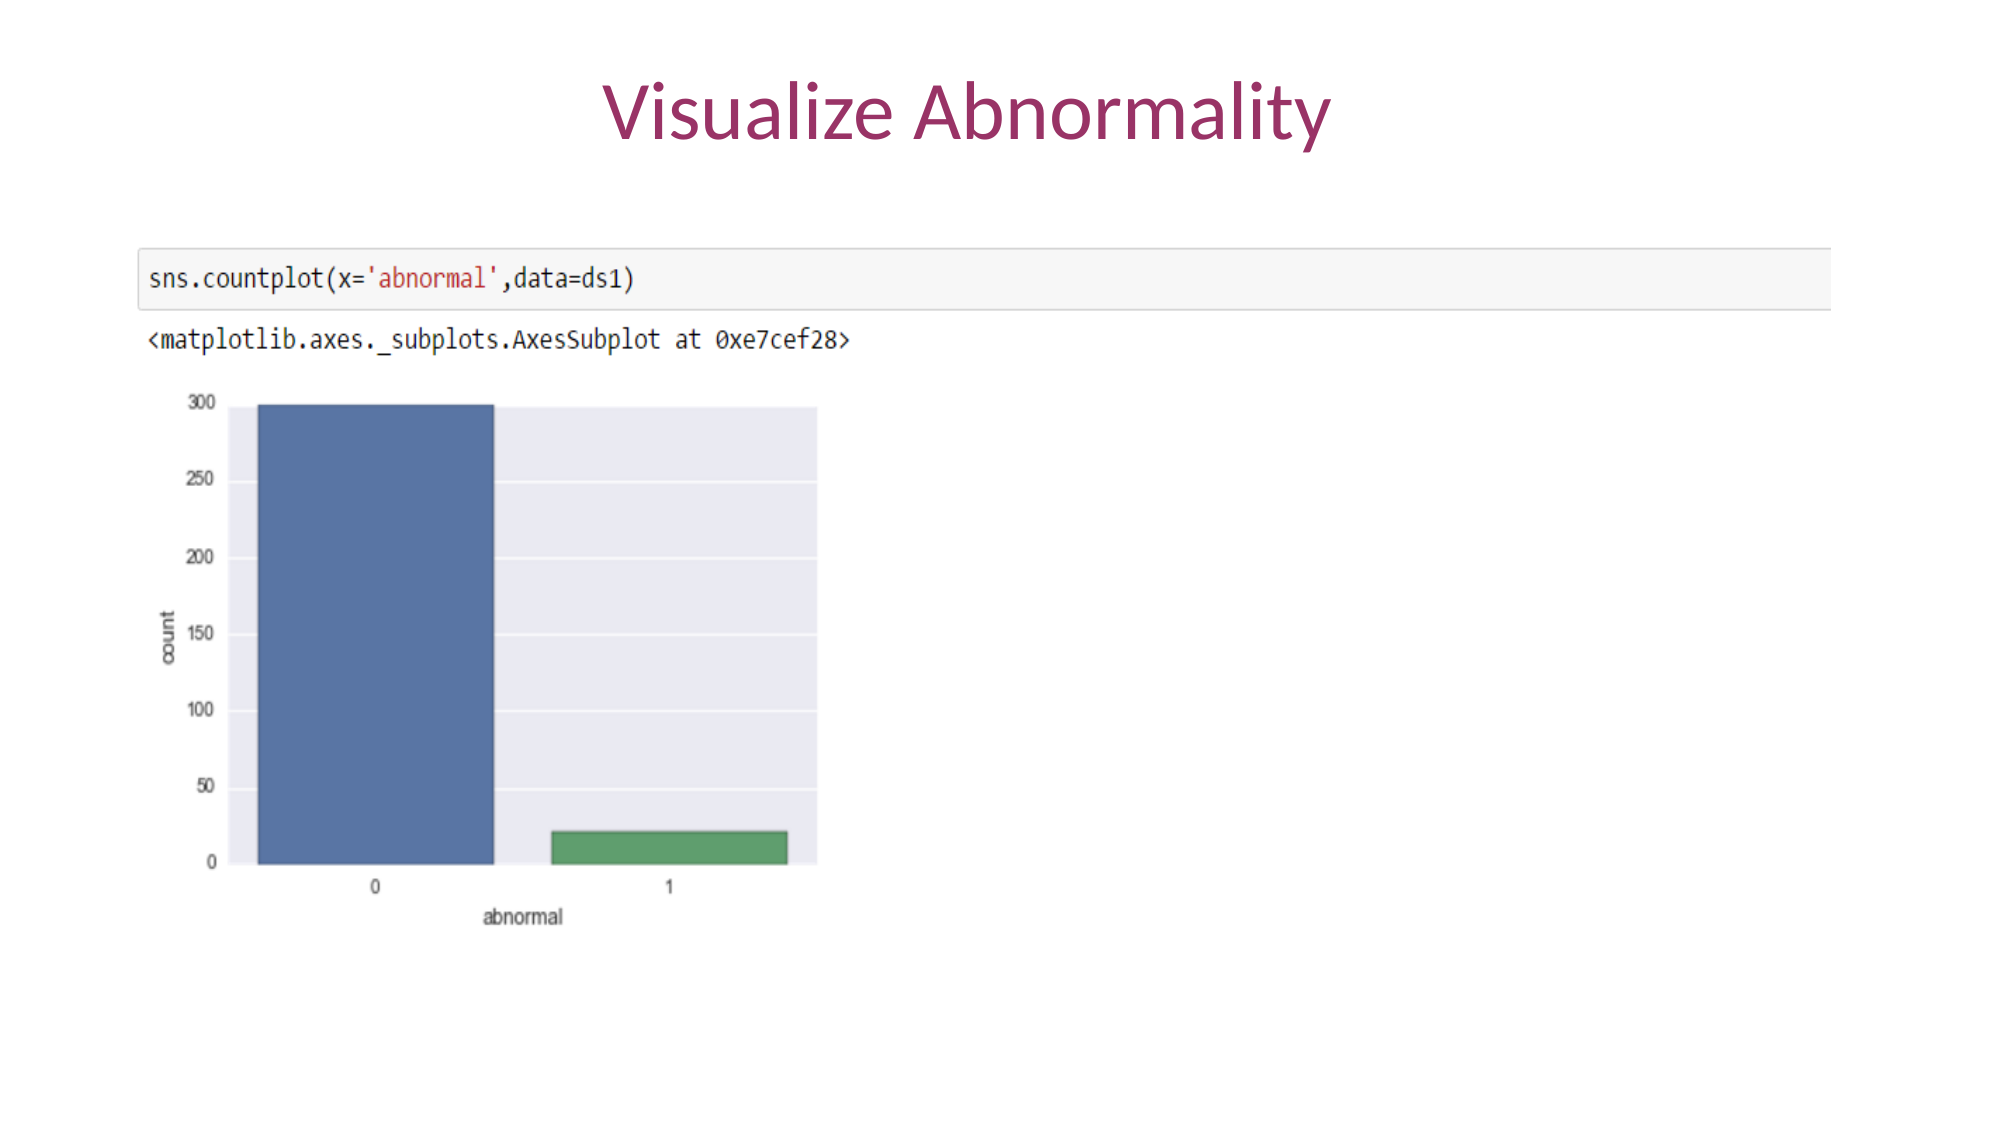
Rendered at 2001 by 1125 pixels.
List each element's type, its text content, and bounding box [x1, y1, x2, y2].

title Visualize Abnormality [105, 60, 1831, 240]
picture [135, 240, 1831, 946]
